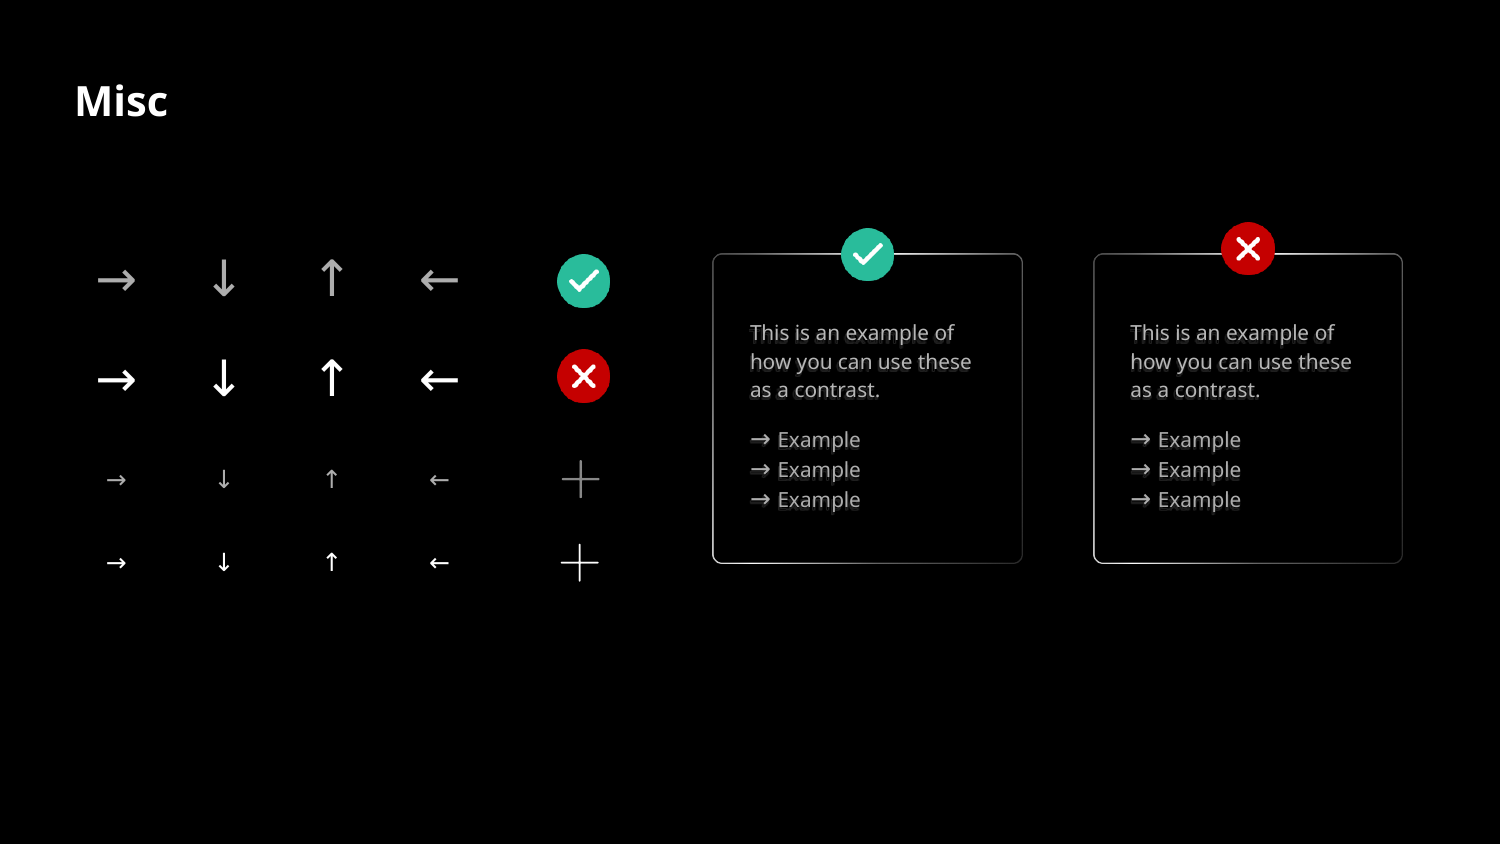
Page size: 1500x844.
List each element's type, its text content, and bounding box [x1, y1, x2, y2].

picture [557, 254, 610, 308]
text_box ↑ [289, 246, 374, 307]
text_box → [74, 246, 159, 307]
text_box ↓ [182, 463, 267, 494]
text_box ↓ [182, 345, 267, 407]
text_box ← [397, 546, 482, 577]
picture [557, 349, 610, 403]
text_box ← [397, 246, 482, 307]
text_box ← [397, 345, 482, 407]
picture [1093, 222, 1403, 564]
text_box ↑ [289, 345, 374, 407]
text_box ↓ [182, 546, 267, 577]
text_box ↑ [289, 463, 374, 494]
text_box Misc [74, 75, 310, 126]
picture [549, 532, 610, 593]
text_box → [74, 546, 159, 577]
picture [712, 228, 1023, 564]
text_box ↑ [289, 546, 374, 577]
text_box This is an example of how you can use these as a contrast. → Example → Example → Example [1130, 316, 1366, 537]
text_box → [74, 345, 159, 407]
picture [549, 448, 610, 509]
text_box This is an example of how you can use these as a contrast. → Example → Example → Example [749, 316, 986, 537]
text_box ← [397, 463, 482, 494]
text_box → [74, 463, 159, 494]
text_box ↓ [182, 246, 267, 307]
